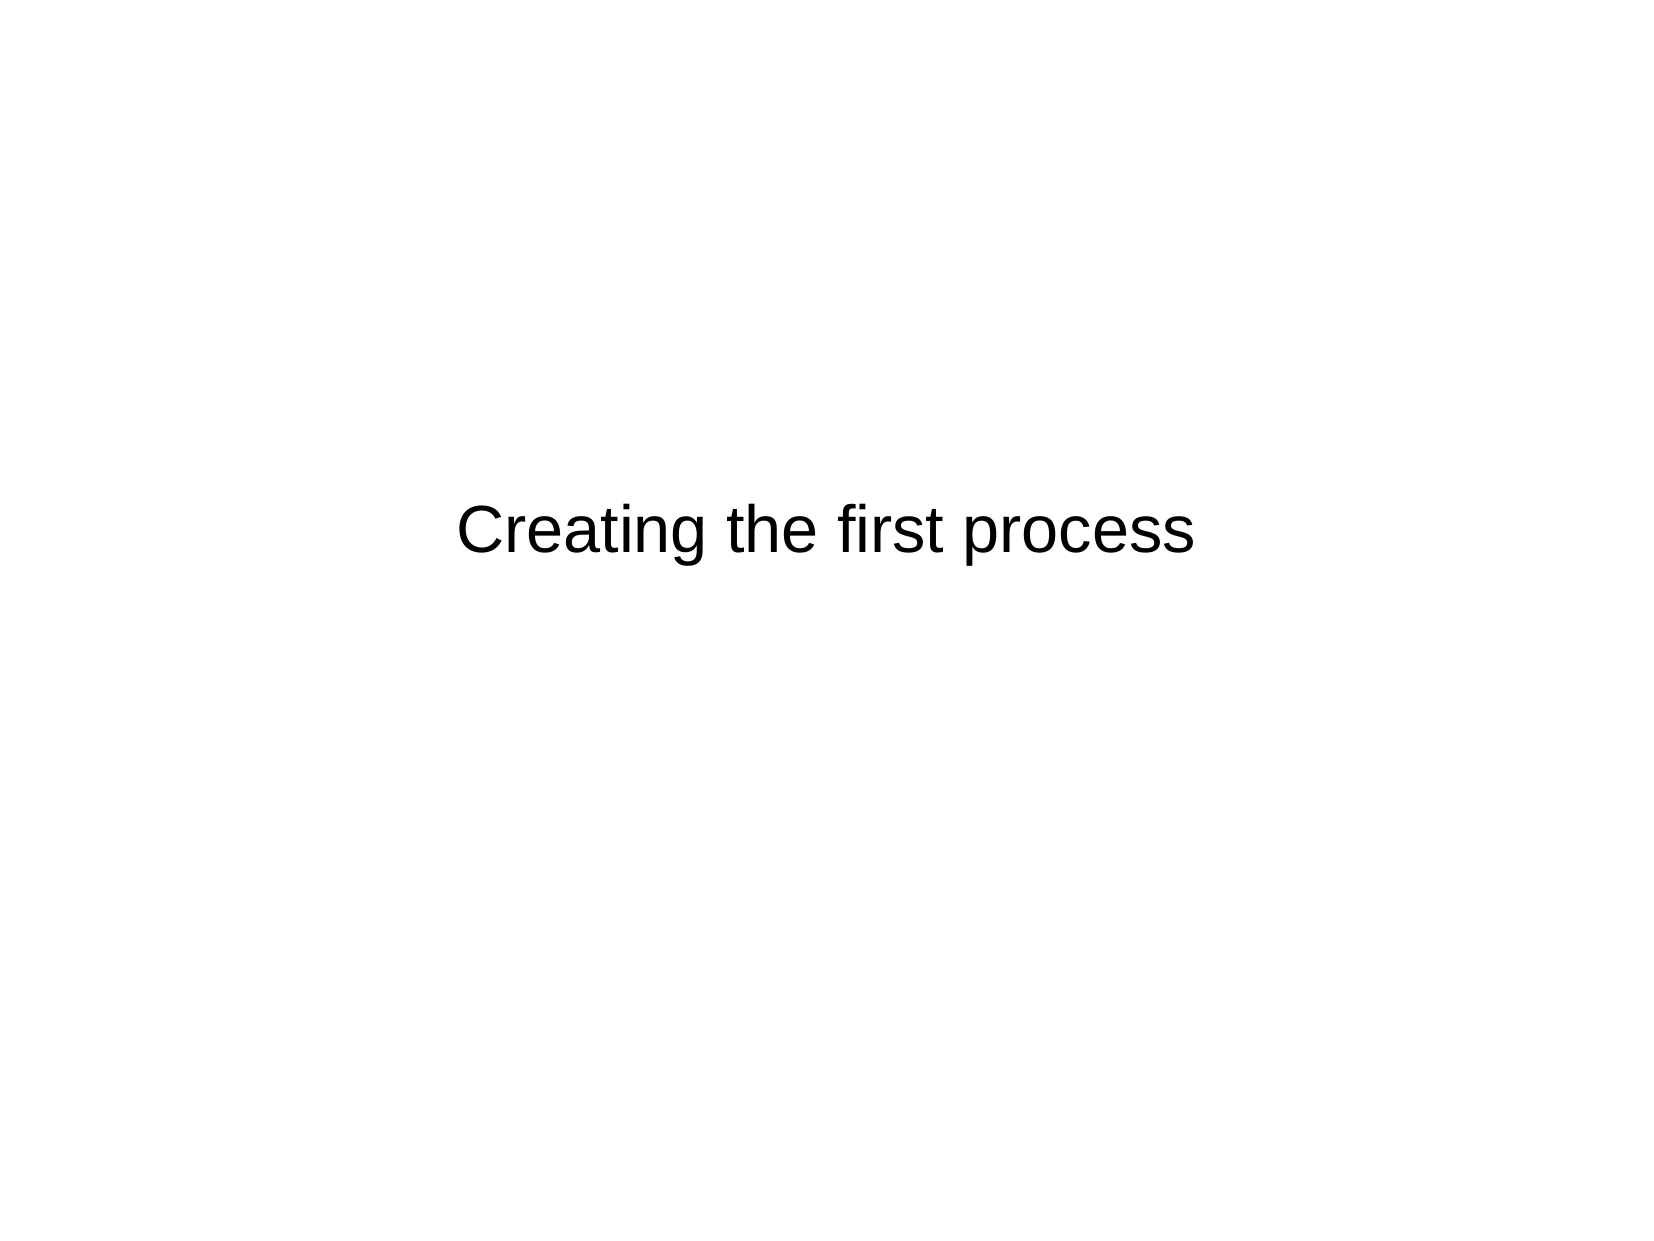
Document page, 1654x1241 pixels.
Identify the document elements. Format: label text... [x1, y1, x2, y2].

subtitle Creating the first process [82, 49, 1571, 1010]
